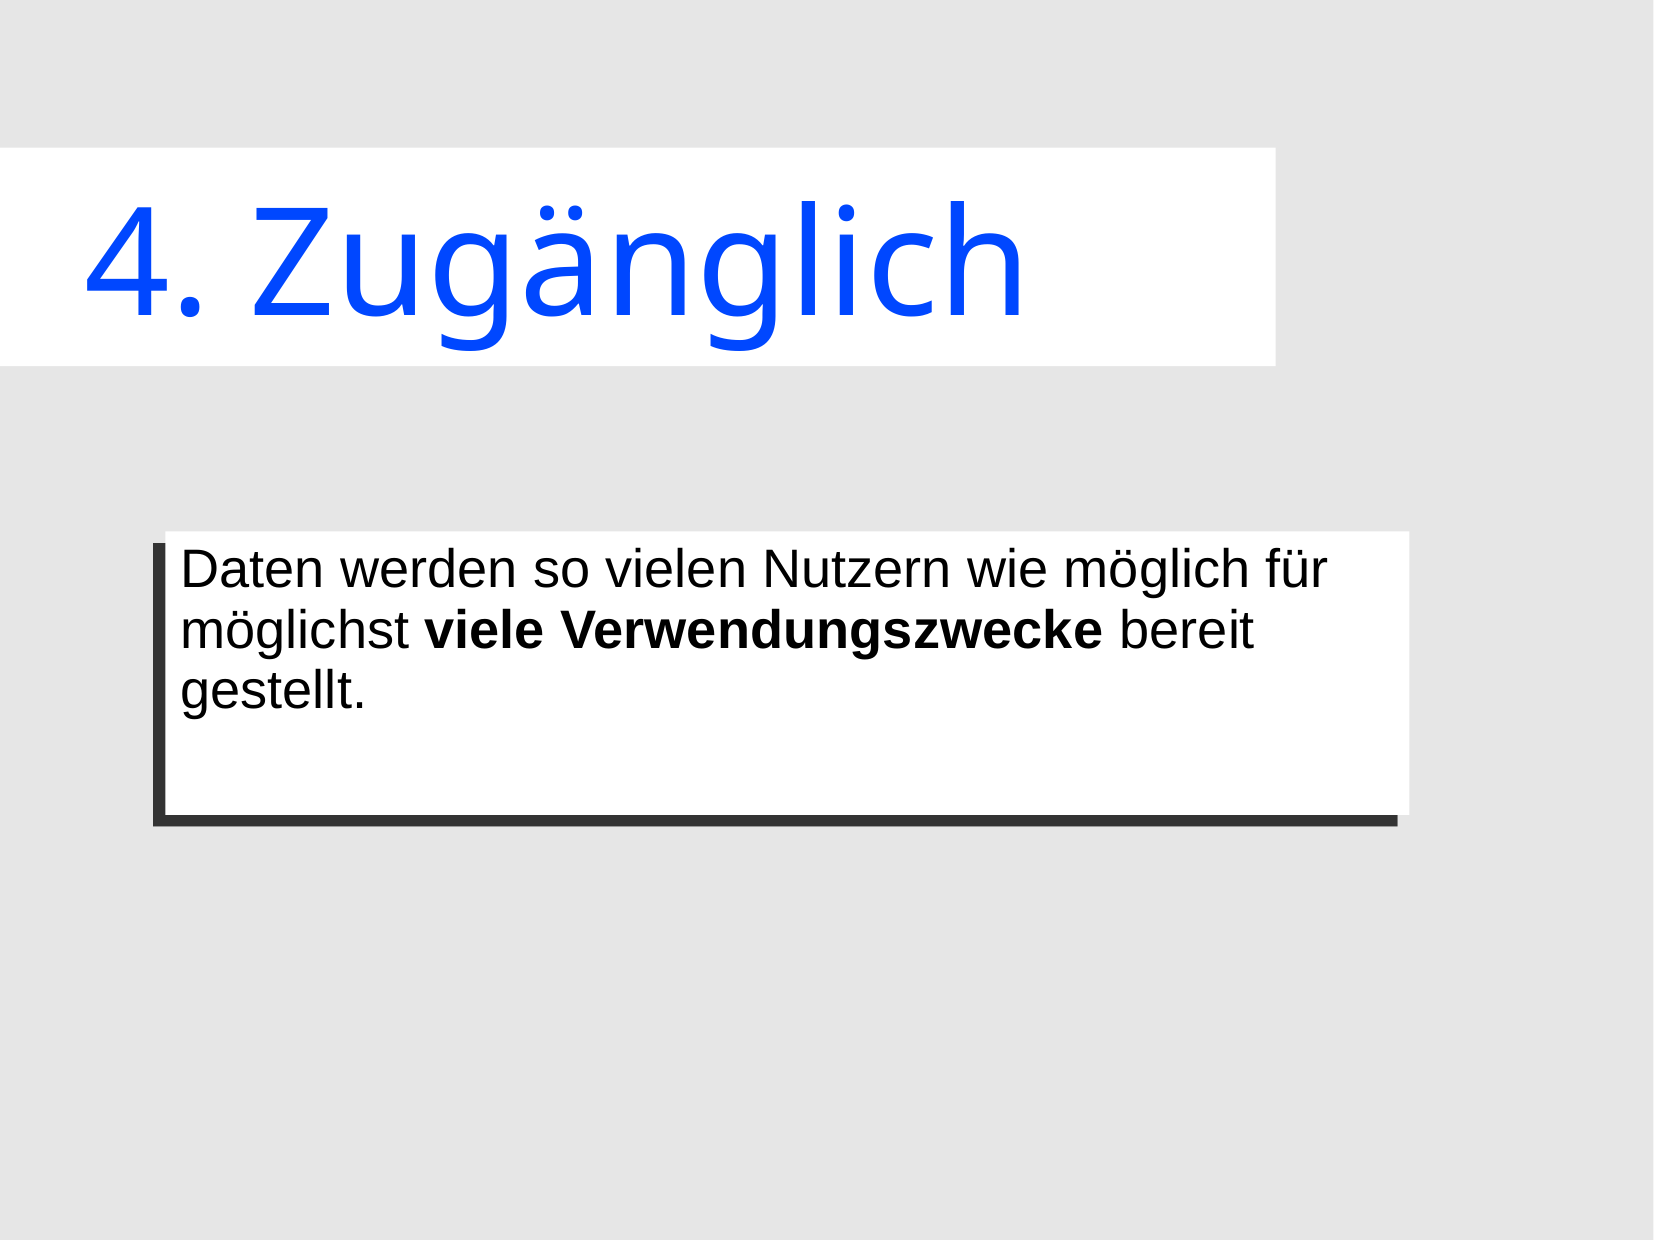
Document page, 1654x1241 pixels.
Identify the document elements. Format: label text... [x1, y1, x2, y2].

text_box Daten werden so vielen Nutzern wie möglich für möglichst viele Verwendungszwecke bereit gestellt. [165, 531, 1410, 815]
text_box 4. Zugänglich [0, 147, 1276, 367]
